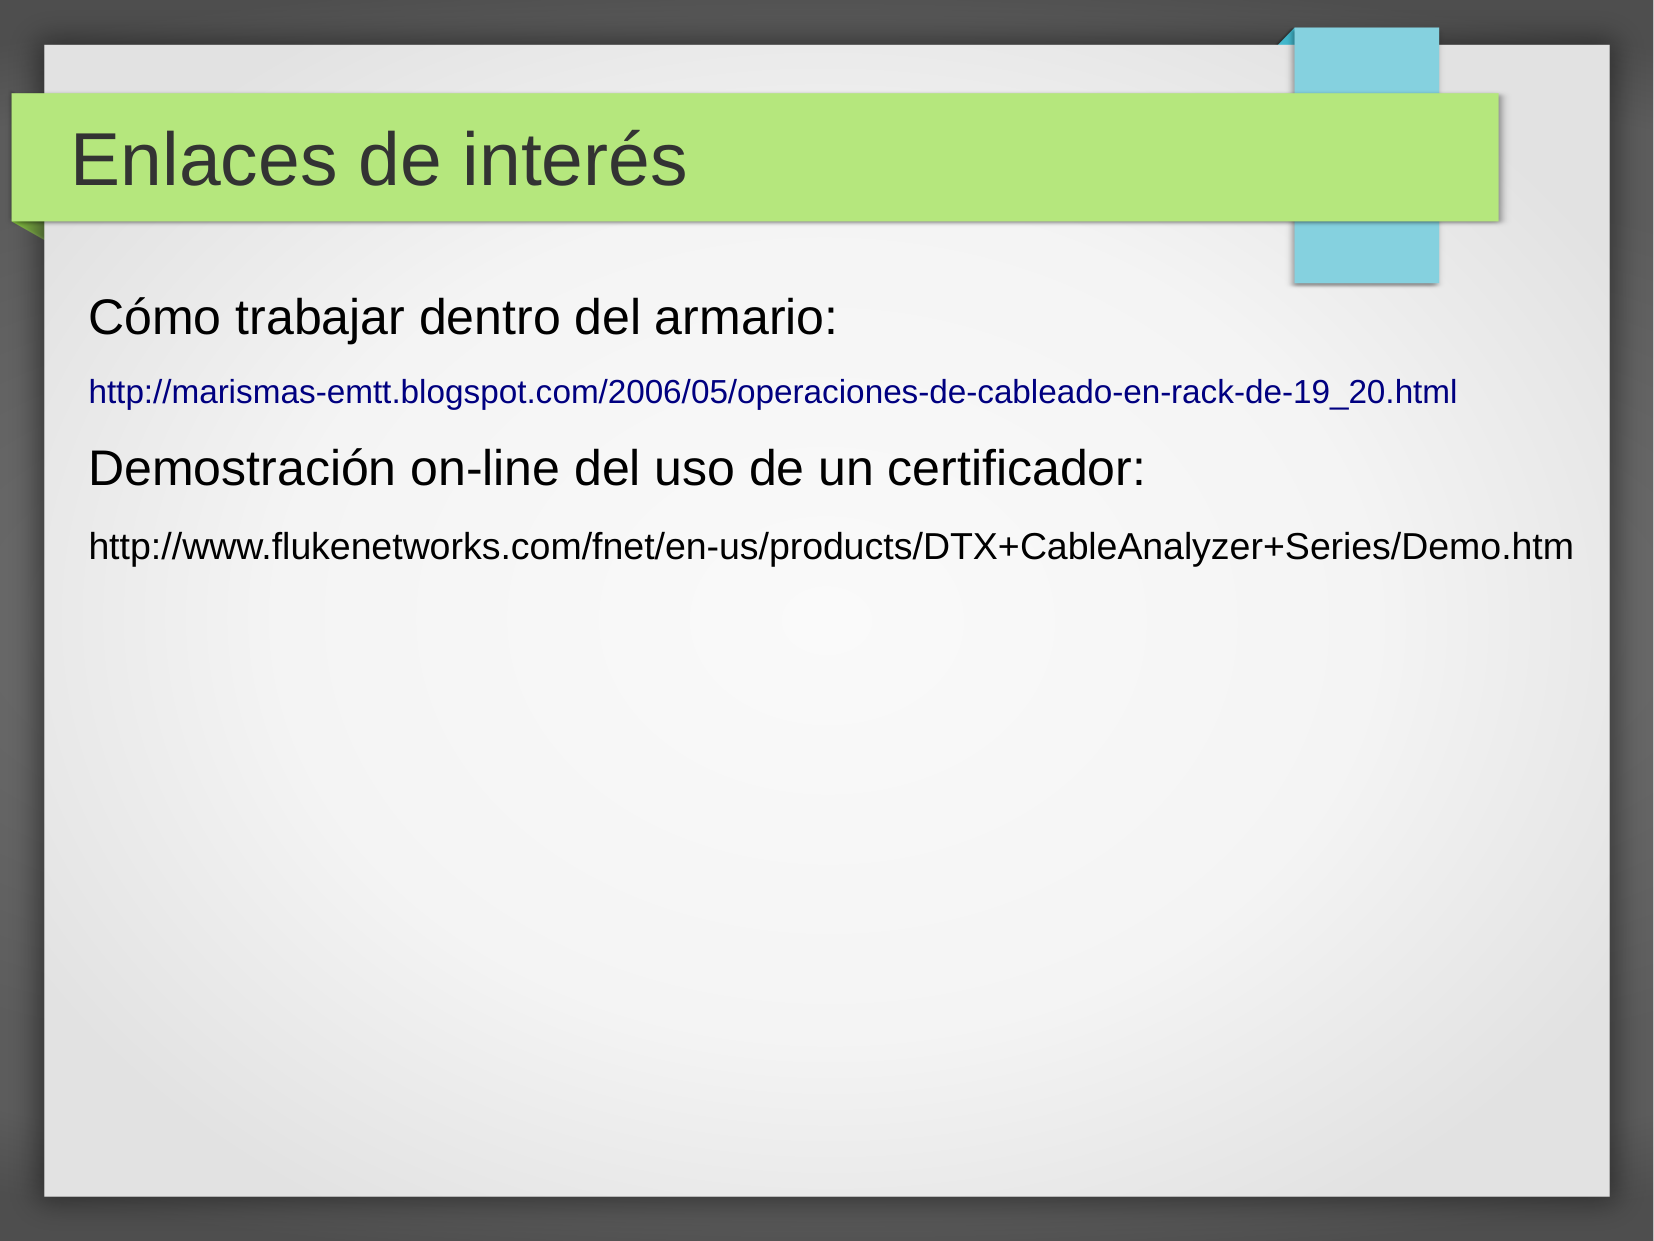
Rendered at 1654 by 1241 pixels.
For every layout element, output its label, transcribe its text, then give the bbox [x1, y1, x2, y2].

list Cómo trabajar dentro del armario: http://marismas-emtt.blogspot.com/2006/05/operaciones-de-cableado-en-rack-de-19_20.html Demostración on-line del uso de un certificador: http://www.flukenetworks.com/fnet/en-us/products/DTX+CableAnalyzer+Series/Demo.htm [88, 288, 1577, 1093]
title Enlaces de interés [70, 106, 1229, 213]
picture [0, 0, 1654, 1241]
